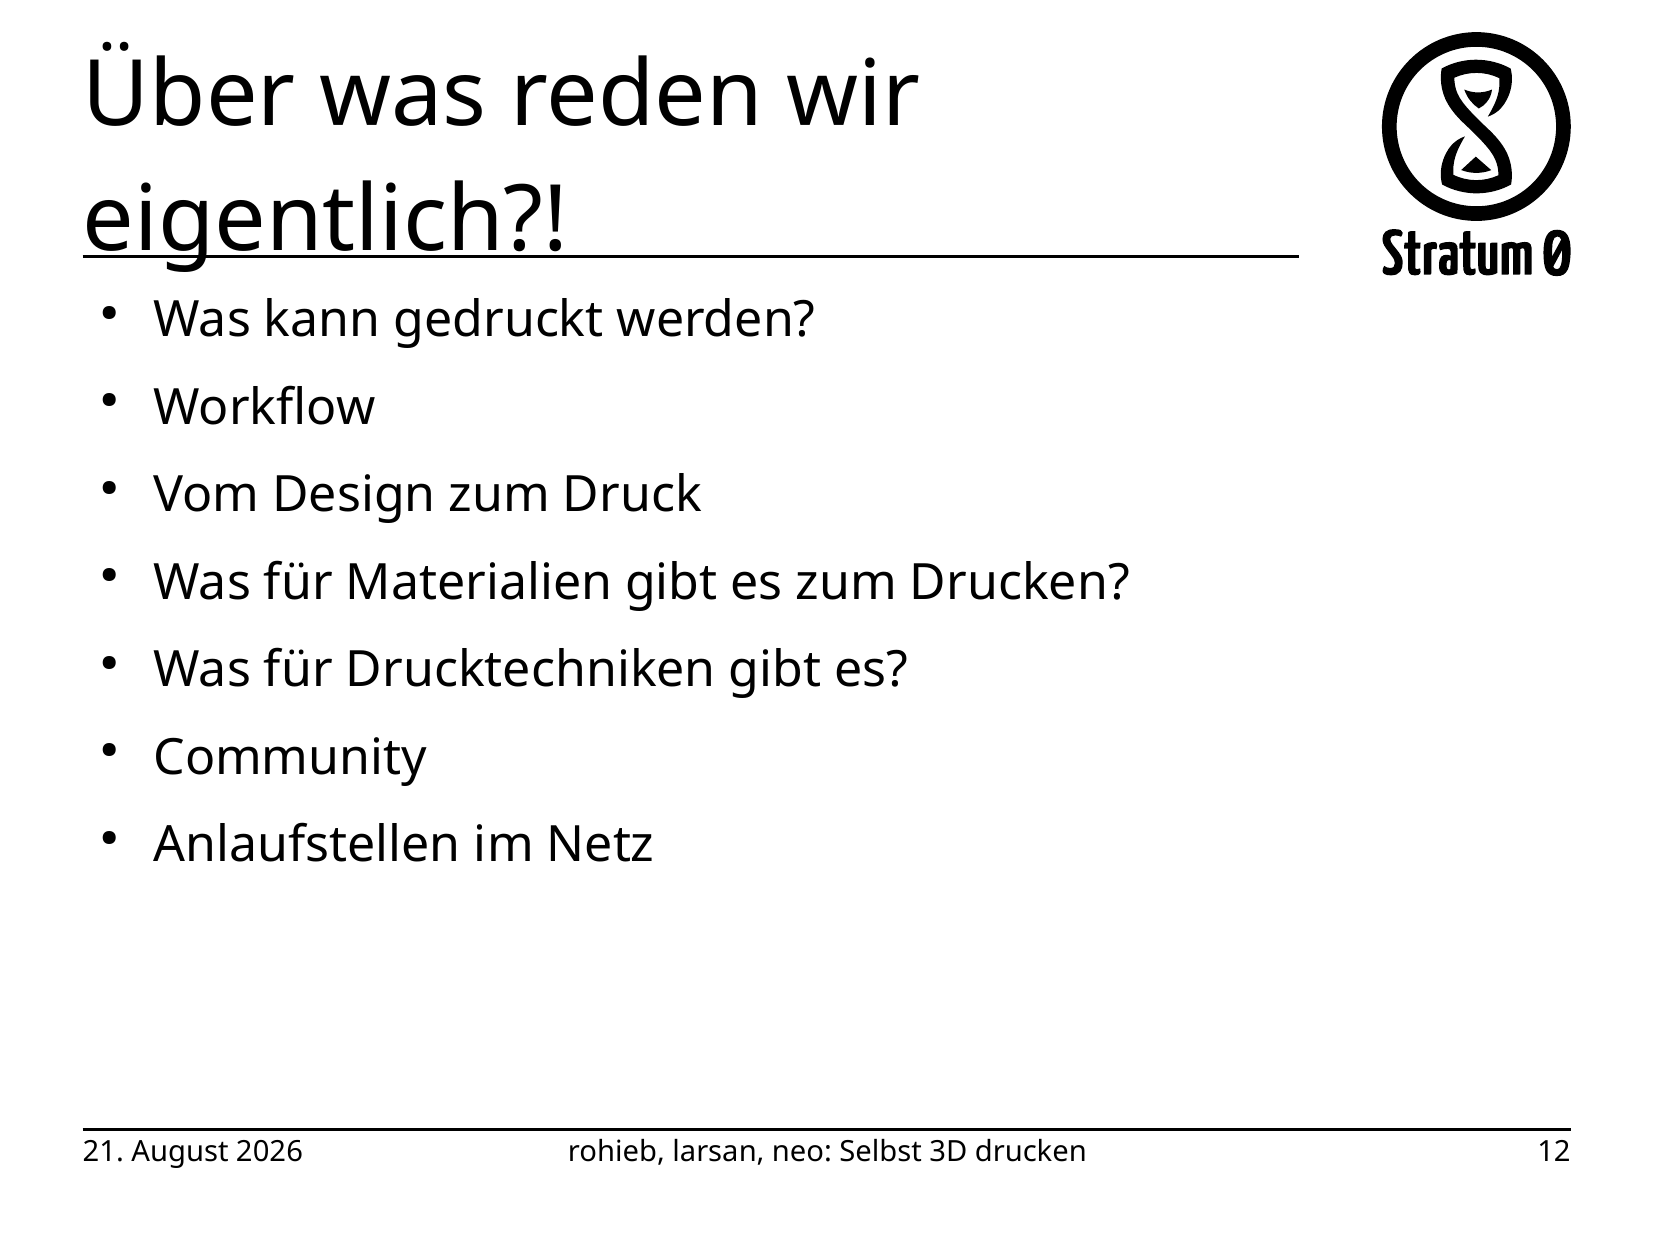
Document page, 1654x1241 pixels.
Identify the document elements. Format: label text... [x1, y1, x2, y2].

title Über was reden wir eigentlich?! [82, 49, 1300, 257]
list Was kann gedruckt werden? Workflow Vom Design zum Druck Was für Materialien gibt es zum Drucken? Was für Drucktechniken gibt es? Community Anlaufstellen im Netz [82, 290, 1538, 1010]
